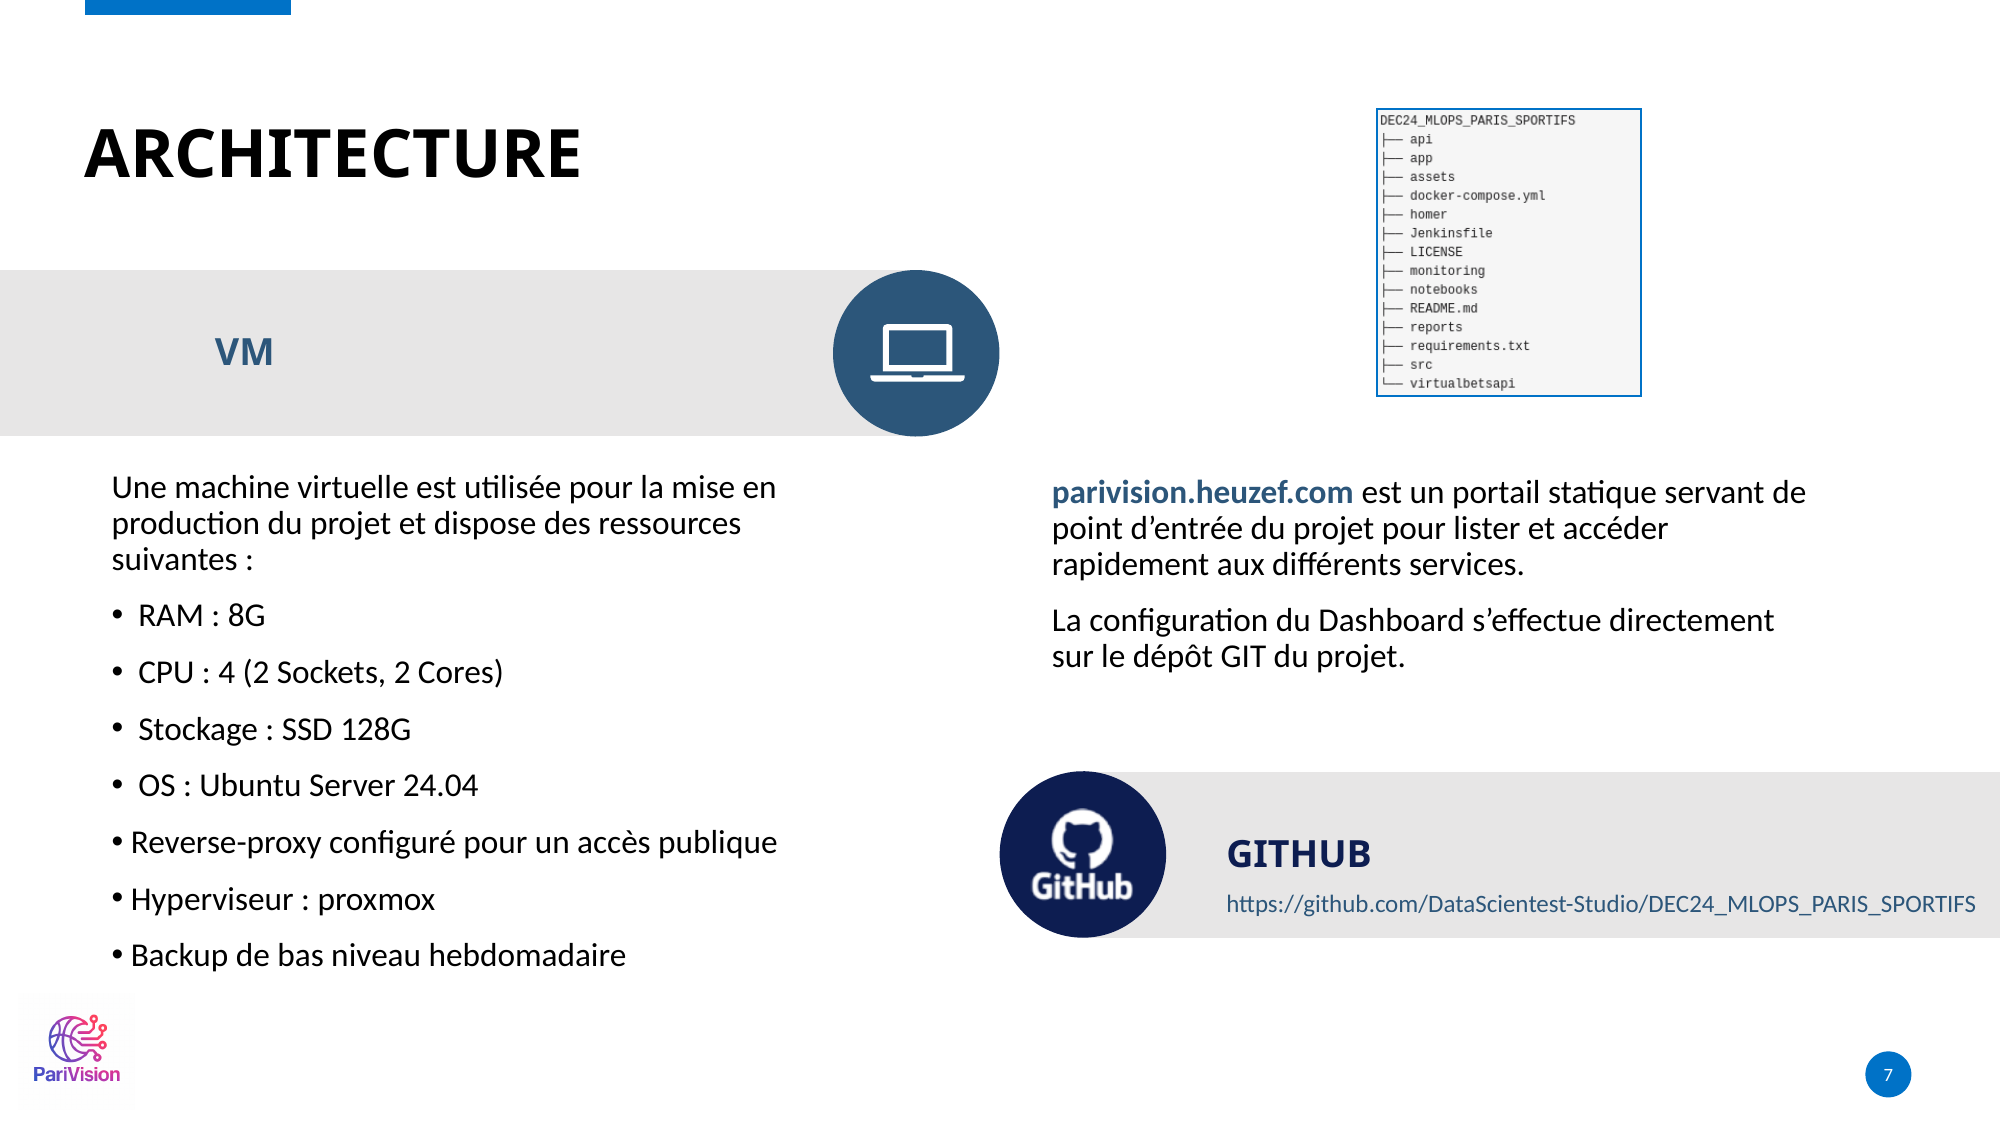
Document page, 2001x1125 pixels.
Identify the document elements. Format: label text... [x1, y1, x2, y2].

picture [867, 303, 968, 403]
list VM [214, 312, 781, 394]
title ArchitectURE [84, 40, 1914, 192]
text_box 6 [1864, 1059, 1913, 1090]
picture [1377, 110, 1641, 396]
list parivision.heuzef.com est un portail statique servant de point d’entrée du projet pour lister et accéder rapidement aux différents services. La configuration du Dashboard s’effectue directement sur le dépôt GIT du projet. [1051, 452, 1812, 732]
list Github [1226, 814, 1792, 884]
list Une machine virtuelle est utilisée pour la mise en production du projet et dispose des ressources suivantes : RAM : 8G CPU : 4 (2 Sockets, 2 Cores) Stockage : SSD 128G OS : Ubuntu Server 24.04 Reverse-proxy configuré pour un accès publique Hyperviseur : proxmox Backup de bas niveau hebdomadaire [111, 469, 781, 998]
picture [999, 808, 1165, 902]
text_box https://github.com/DataScientest-Studio/DEC24_MLOPS_PARIS_SPORTIFS [1226, 884, 1987, 918]
